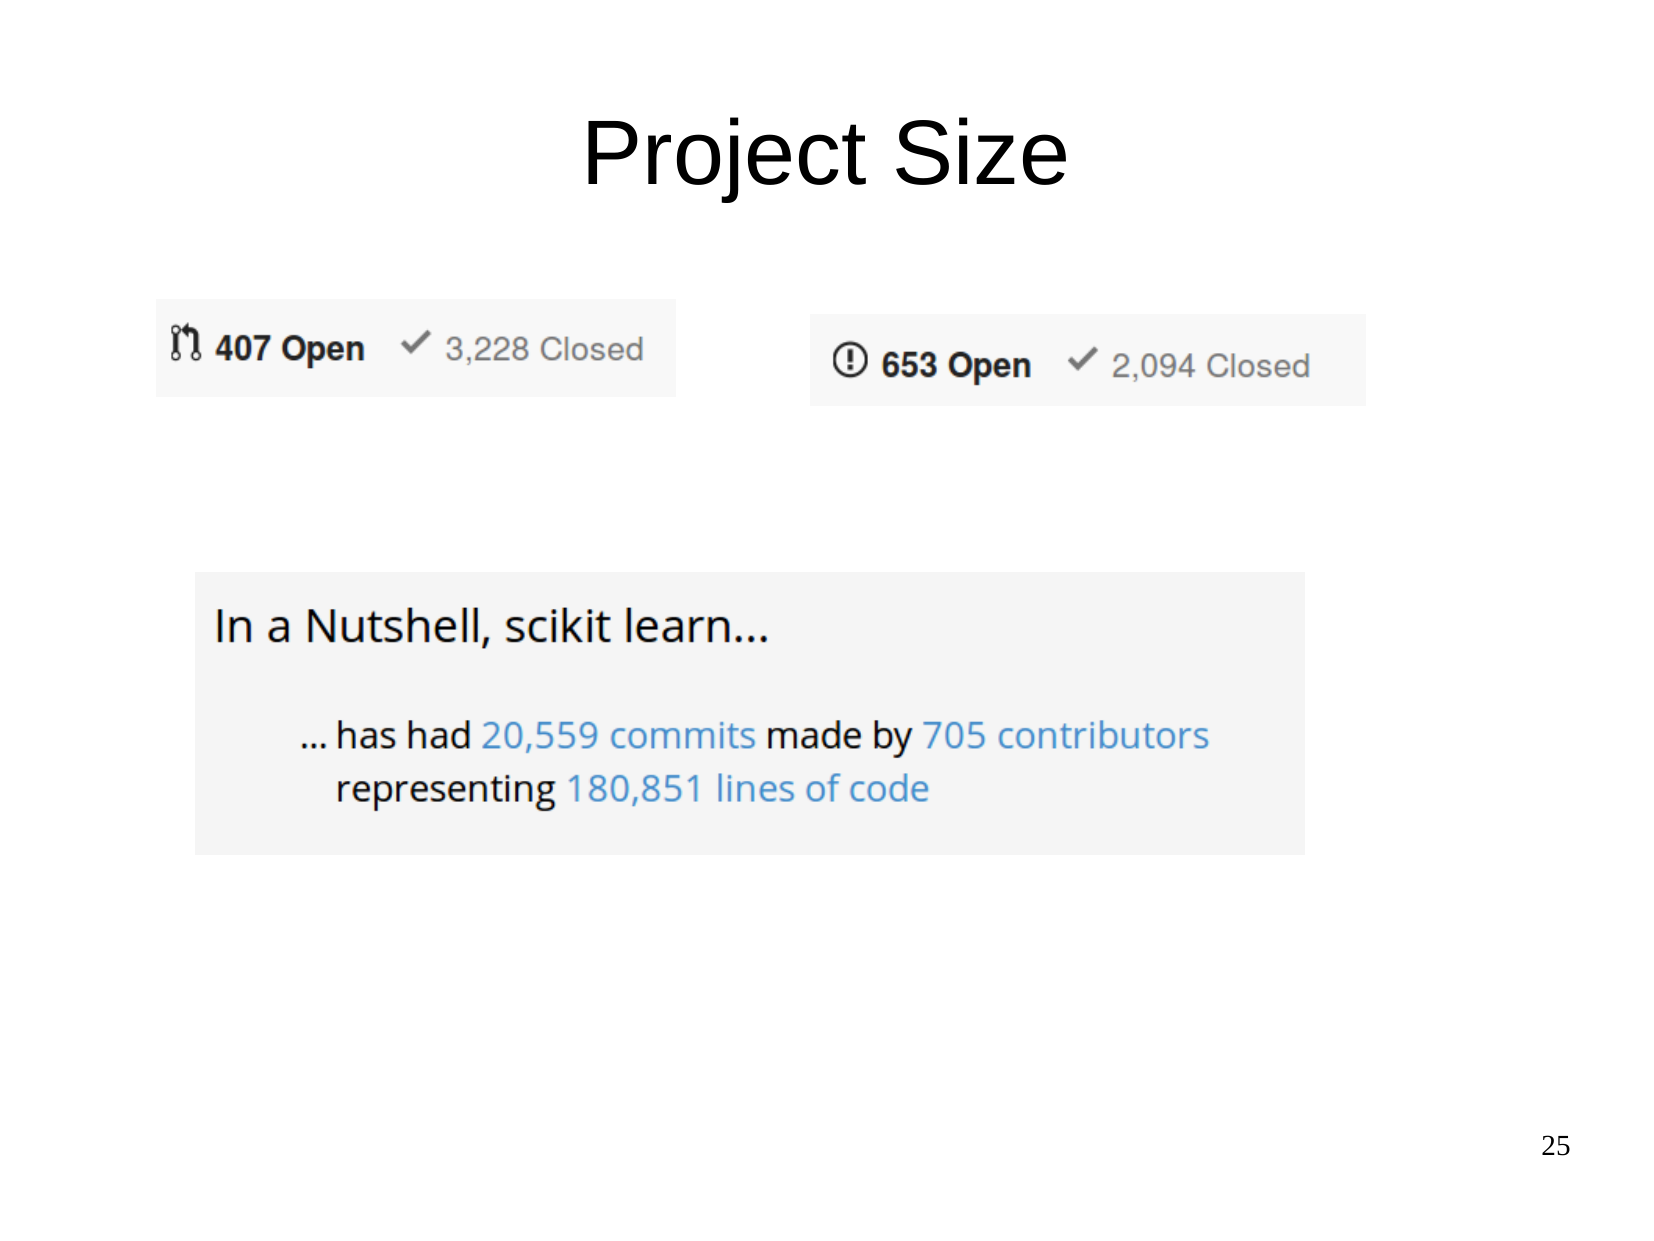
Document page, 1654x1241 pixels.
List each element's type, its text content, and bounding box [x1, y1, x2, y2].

picture [810, 314, 1366, 406]
picture [195, 572, 1305, 856]
picture [156, 299, 676, 397]
title Project Size [82, 49, 1571, 257]
